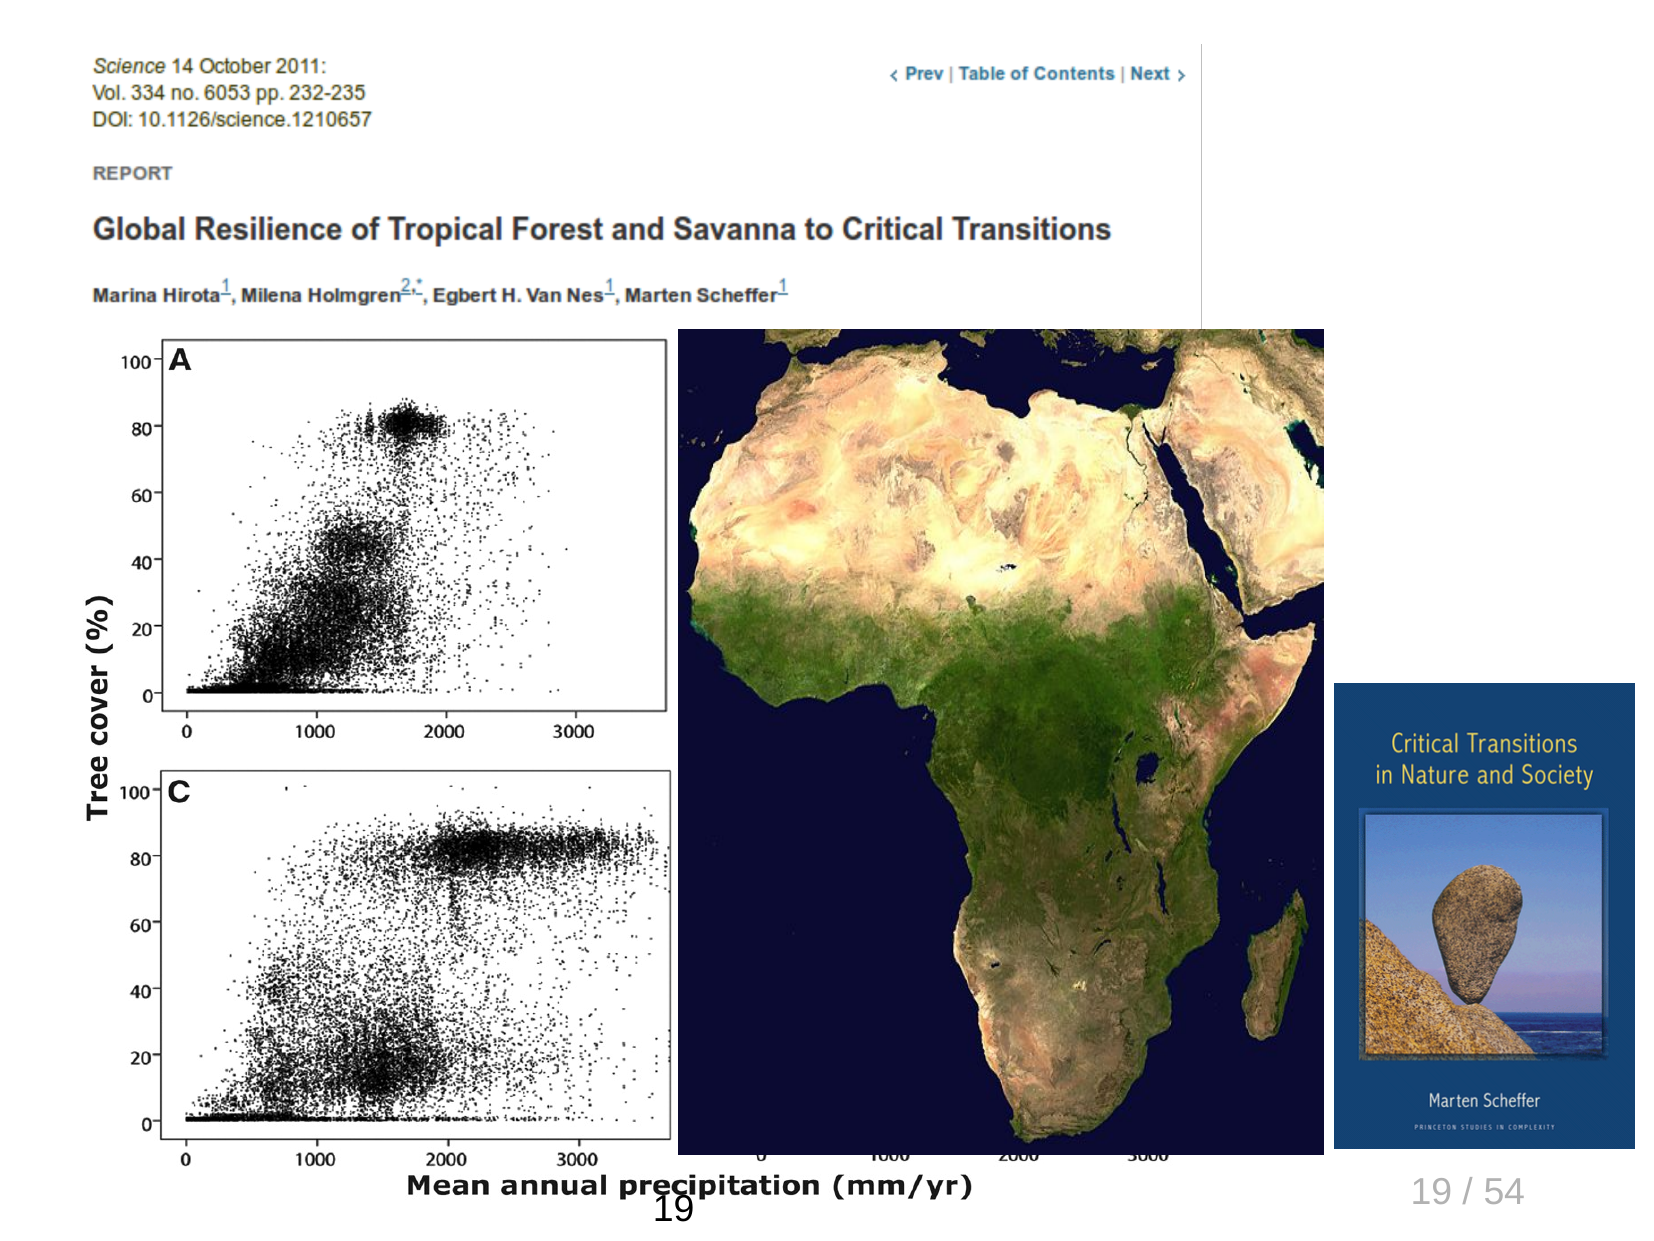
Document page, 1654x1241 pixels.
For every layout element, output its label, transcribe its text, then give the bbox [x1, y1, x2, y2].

text_box <number> [638, 1179, 860, 1241]
picture [74, 44, 1324, 1200]
picture [1334, 683, 1635, 1150]
text_box <number> / 54 [1395, 1163, 1654, 1226]
